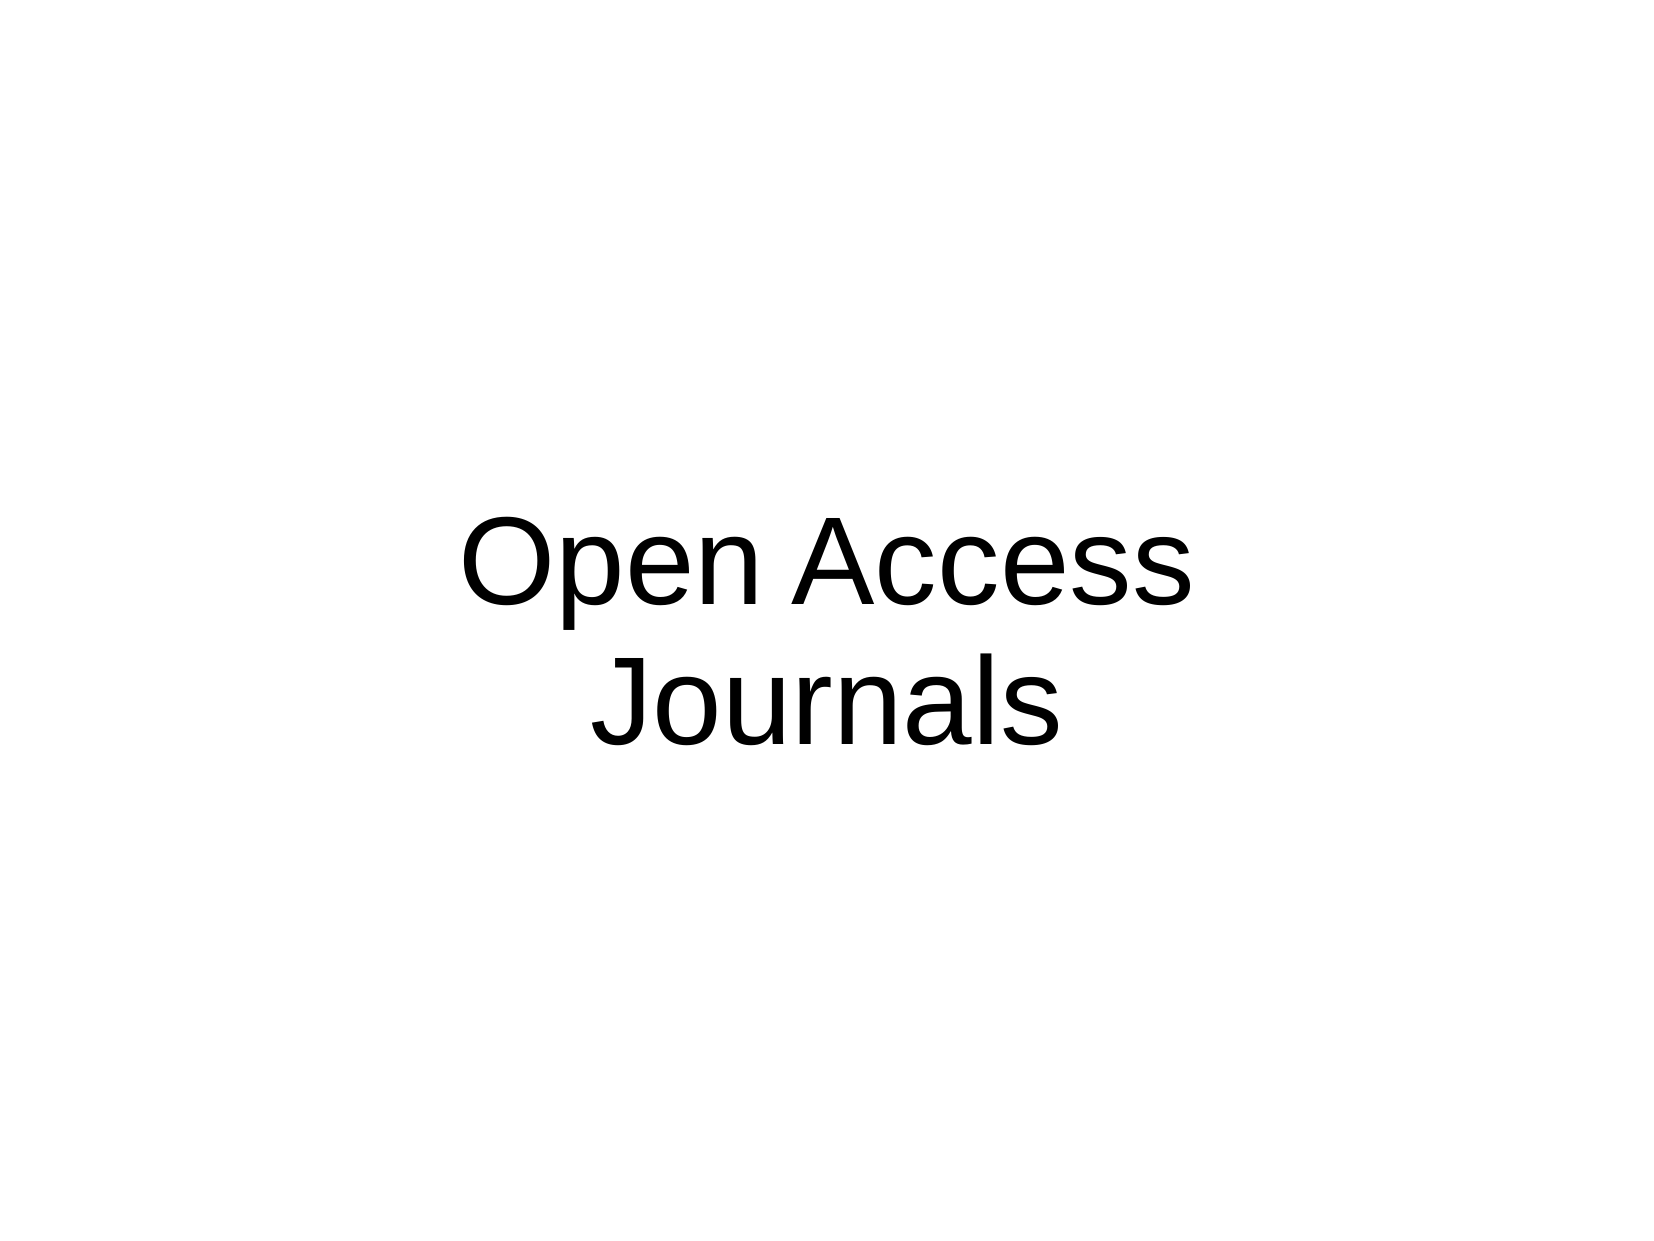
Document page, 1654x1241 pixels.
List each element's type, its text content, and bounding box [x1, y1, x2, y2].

title Open Access Journals [82, 491, 1571, 772]
